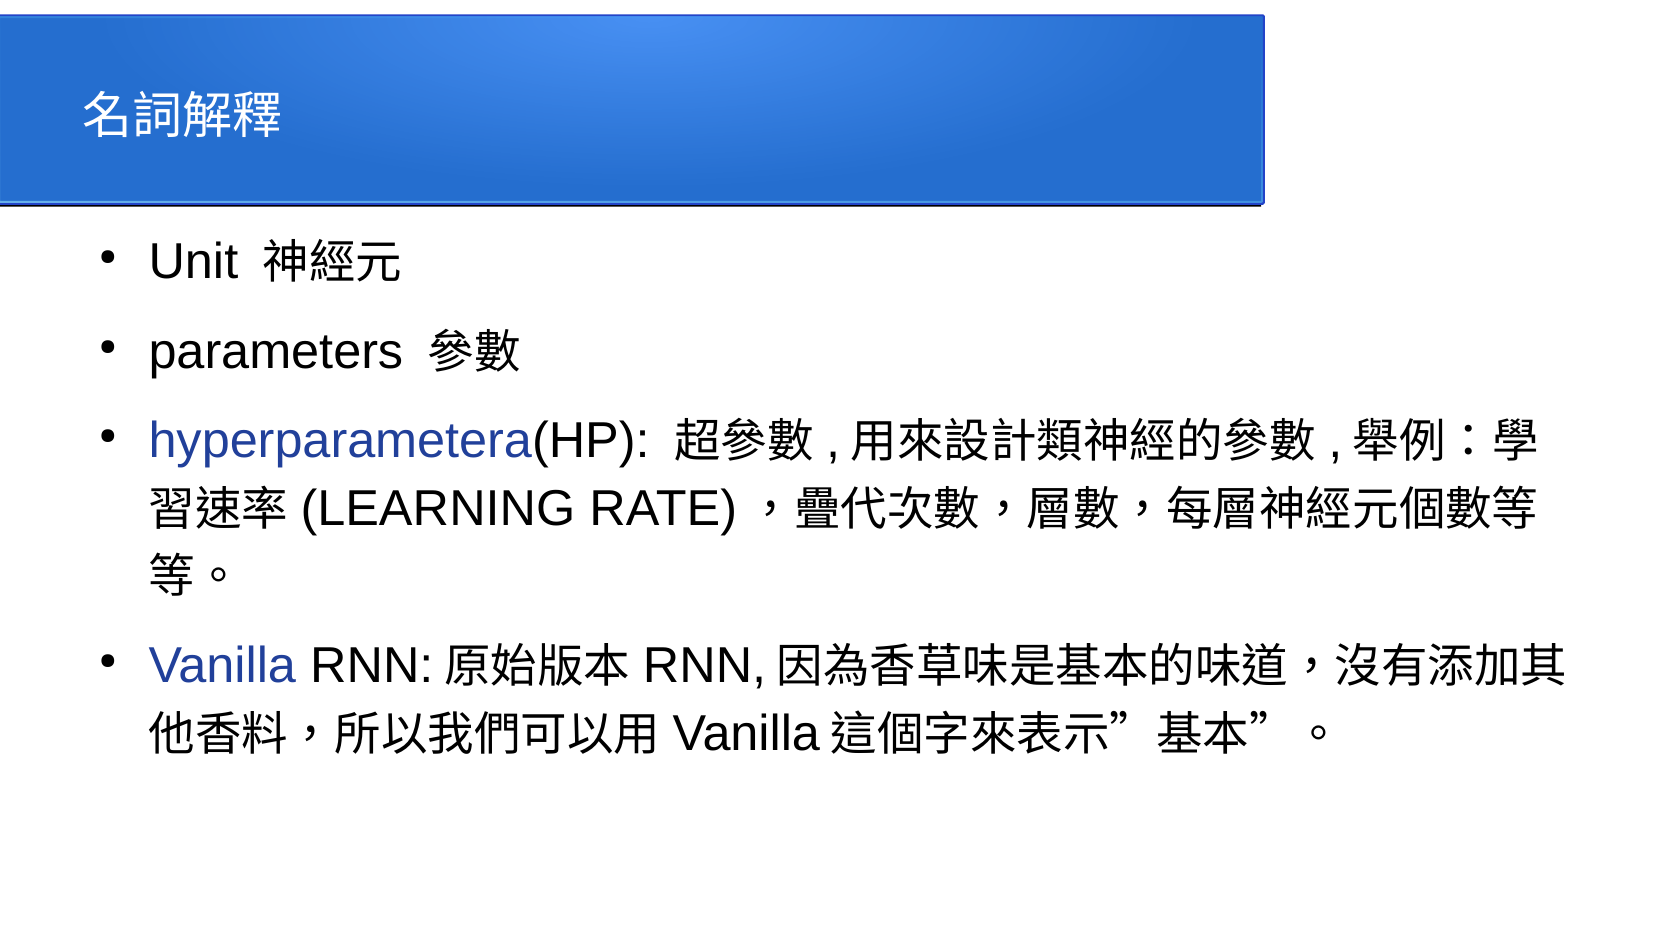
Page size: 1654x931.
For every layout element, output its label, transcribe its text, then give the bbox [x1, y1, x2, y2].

title 名詞解釋 [82, 35, 1235, 189]
list Unit 神經元 parameters 參數 hyperparametera(HP): 超參數,用來設計類神經的參數,舉例：學習速率(LEARNING RATE)，疊代次數，層數，每層神經元個數等等。 Vanilla RNN:原始版本RNN,因為香草味是基本的味道，沒有添加其他香料，所以我們可以用Vanilla這個字來表示”基本”。 [82, 224, 1571, 764]
